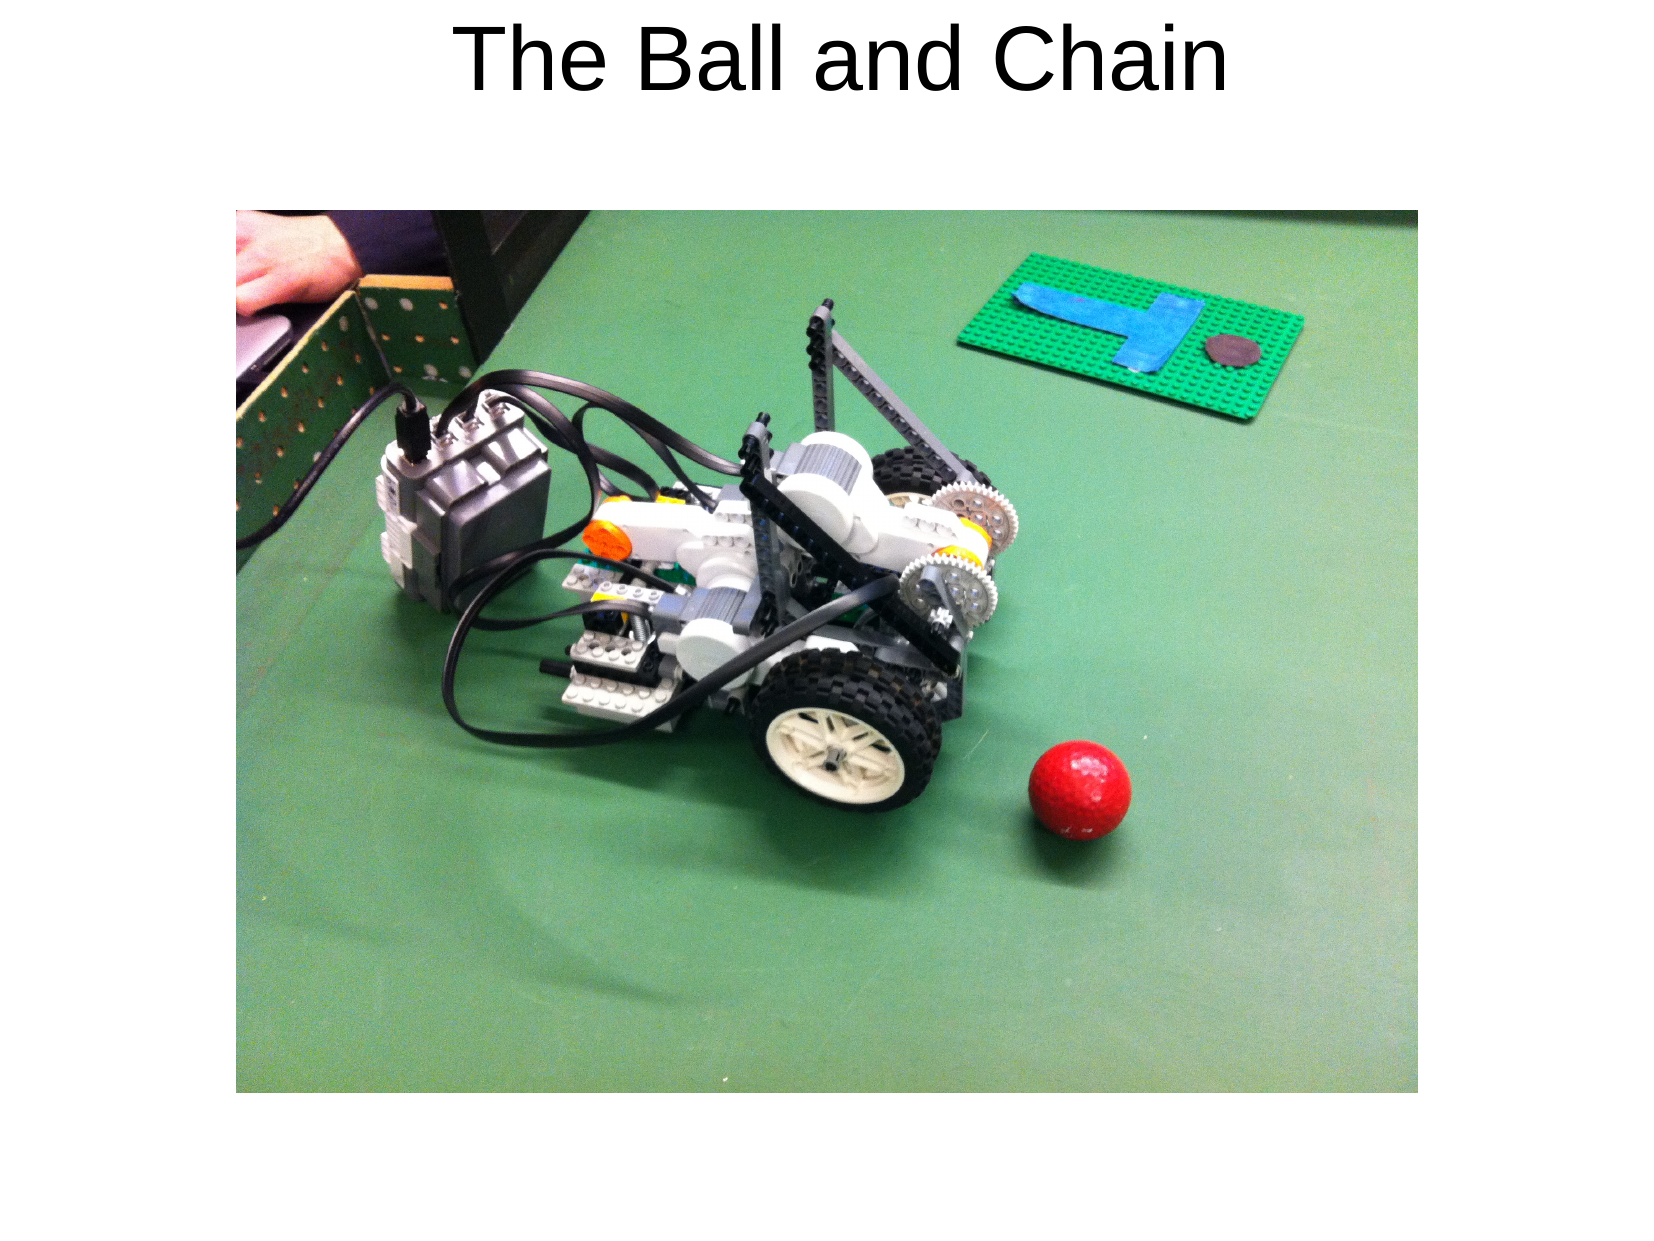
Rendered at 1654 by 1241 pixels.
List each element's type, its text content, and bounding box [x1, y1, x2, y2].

picture [236, 210, 1418, 1093]
text_box The Ball and Chain [177, 0, 1506, 118]
